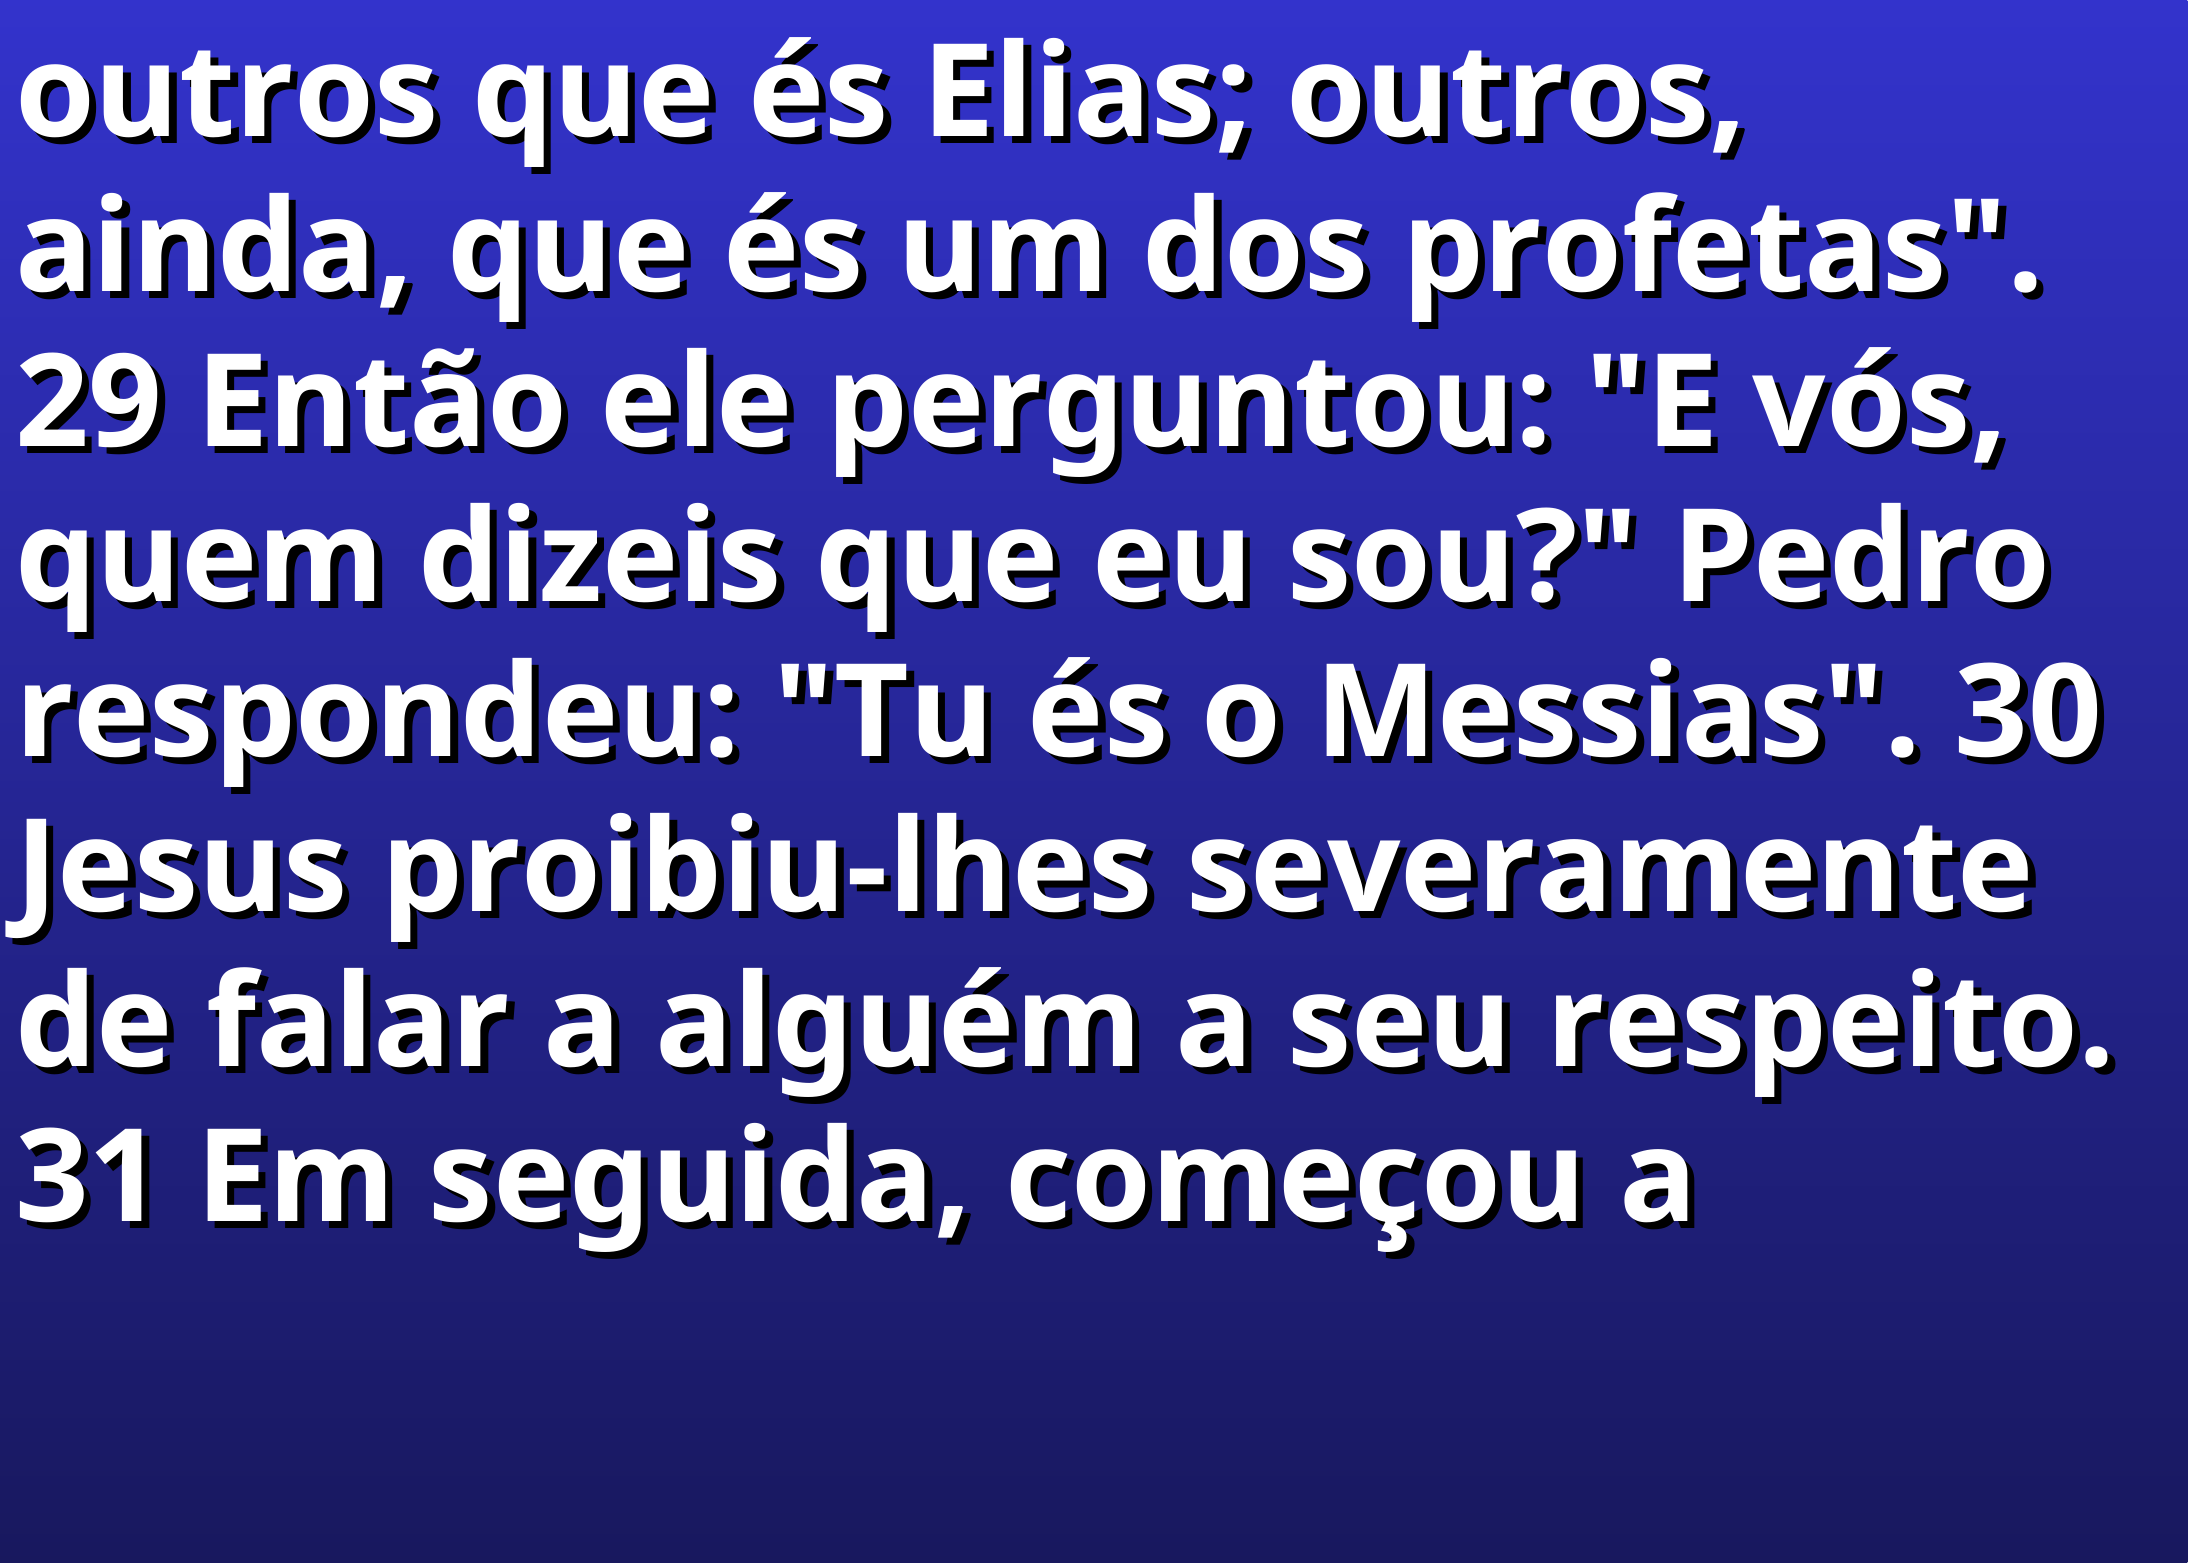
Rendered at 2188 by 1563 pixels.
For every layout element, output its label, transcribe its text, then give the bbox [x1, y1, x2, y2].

text_box outros que és Elias; outros, ainda, que és um dos profetas". 29 Então ele perguntou: "E vós, quem dizeis que eu sou?" Pedro respondeu: "Tu és o Messias". 30 Jesus proibiu-lhes severamente de falar a alguém a seu respeito. 31 Em seguida, começou a [0, 0, 2188, 1255]
